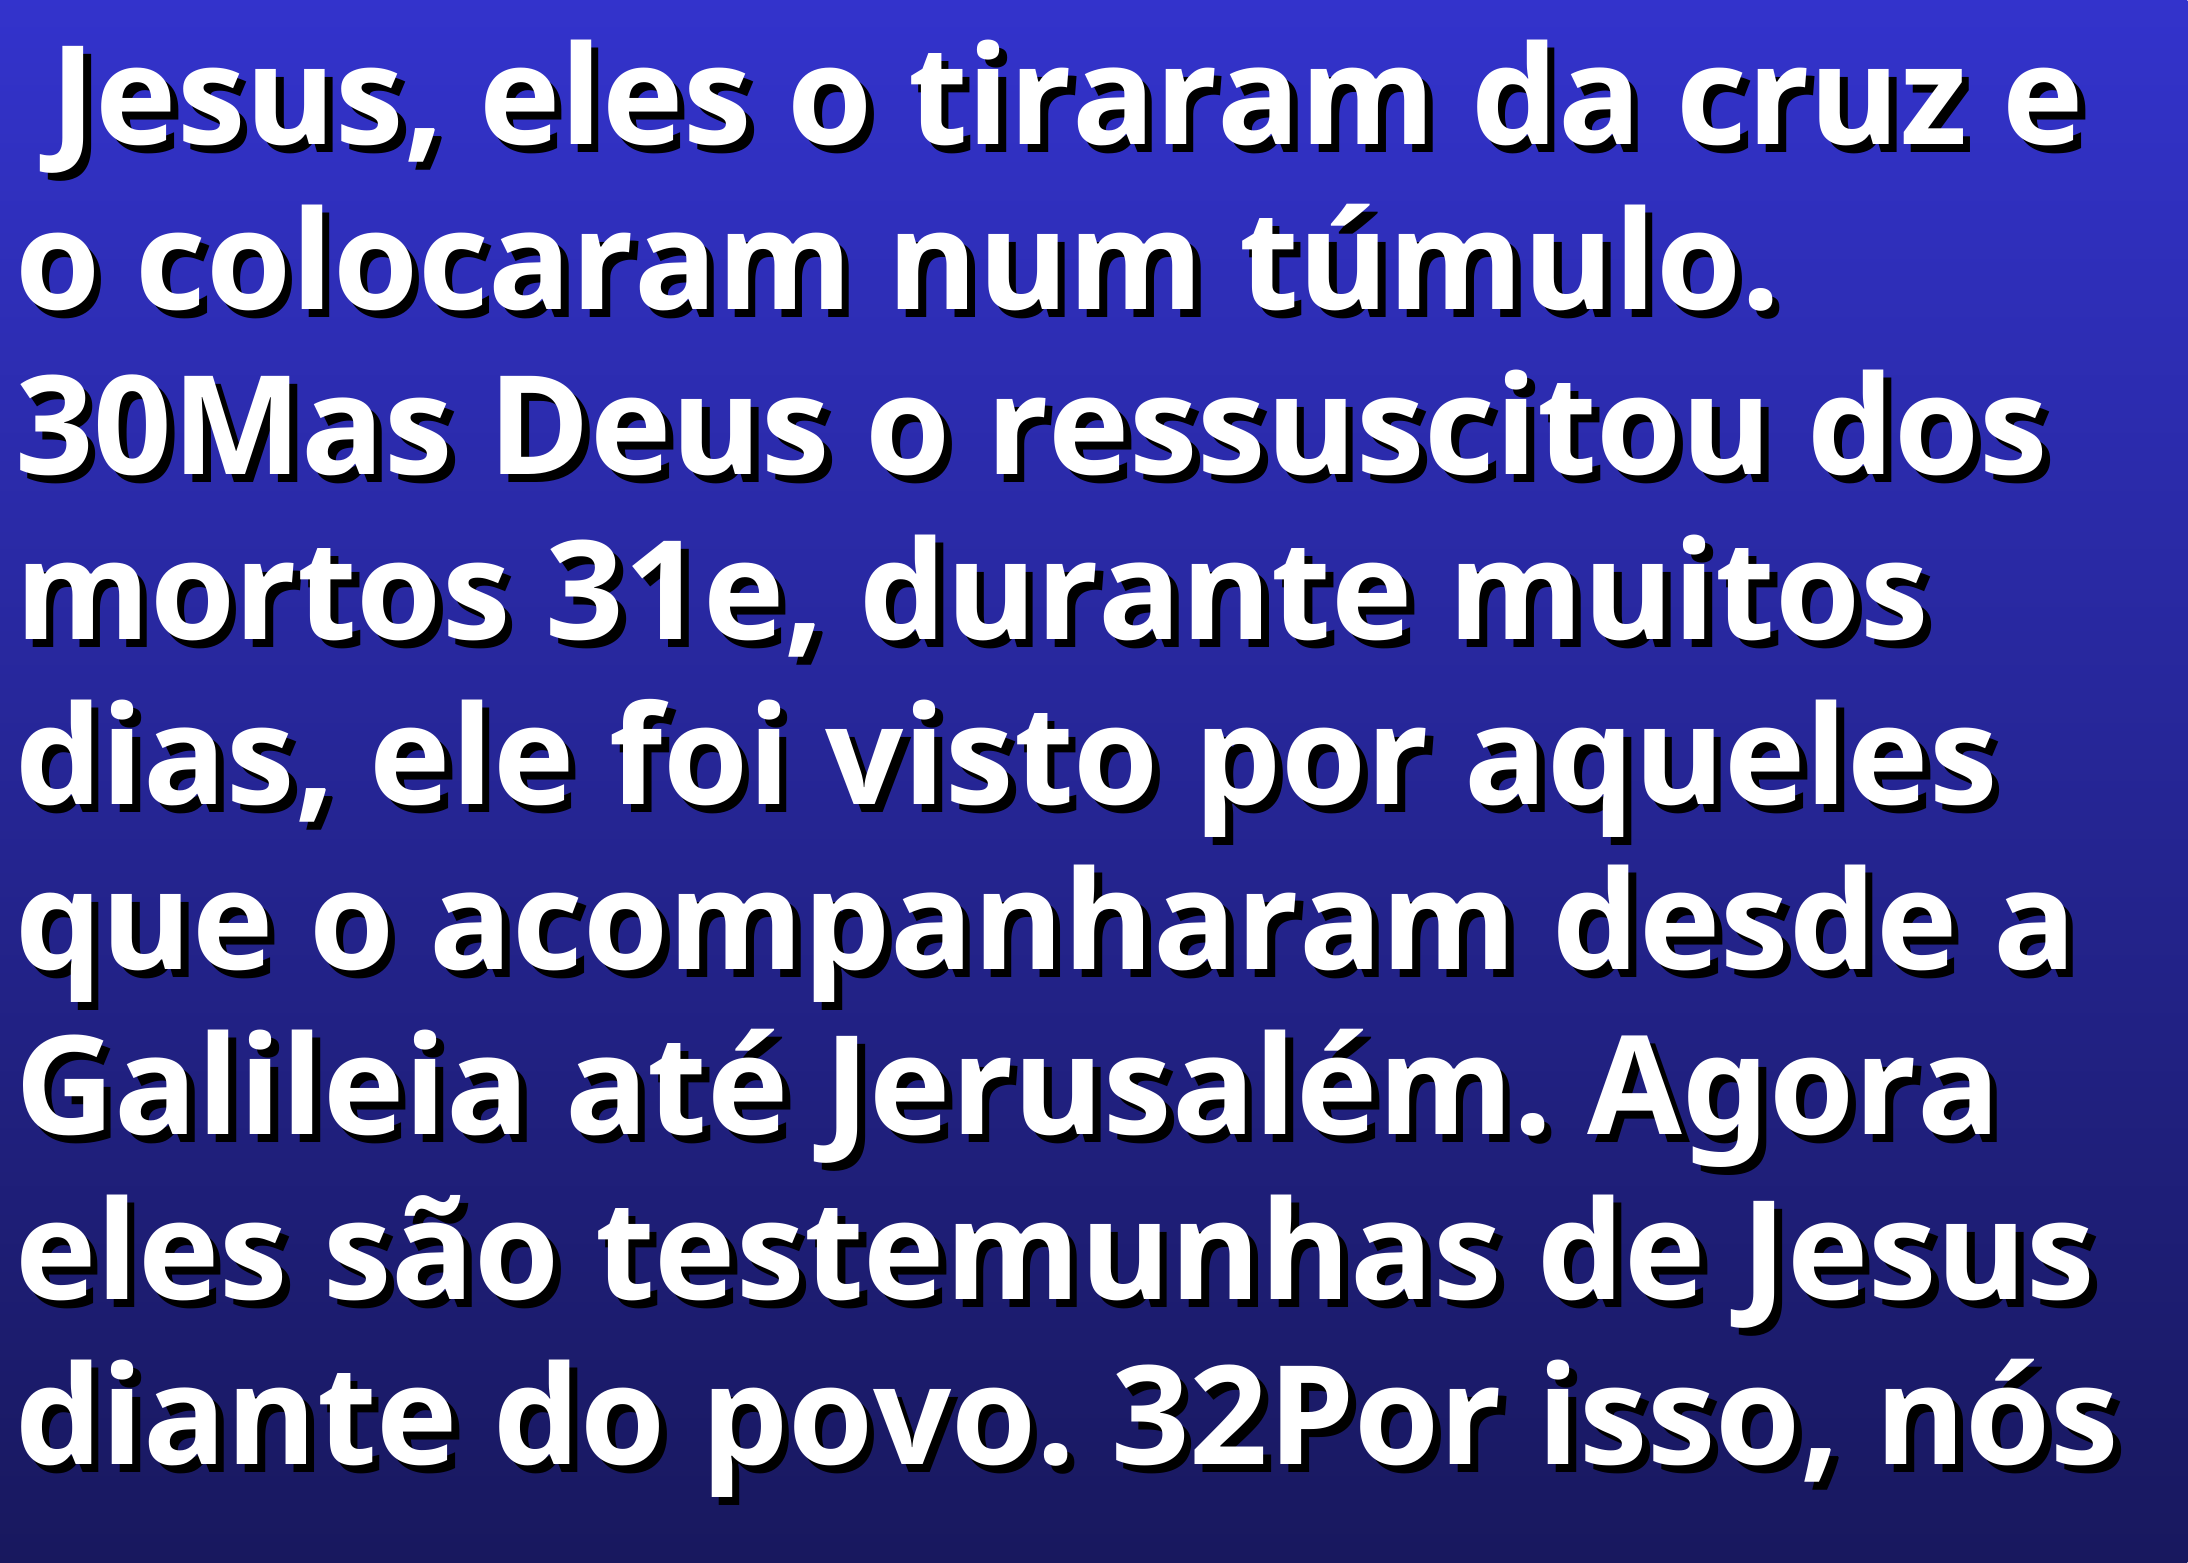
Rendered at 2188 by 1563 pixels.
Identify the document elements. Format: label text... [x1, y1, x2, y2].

text_box Jesus, eles o tiraram da cruz e o colocaram num túmulo. 30Mas Deus o ressuscitou dos mortos 31e, durante muitos dias, ele foi visto por aqueles que o acompanharam desde a Galileia até Jerusalém. Agora eles são testemunhas de Jesus diante do povo. 32Por isso, nós [0, 0, 2188, 1500]
